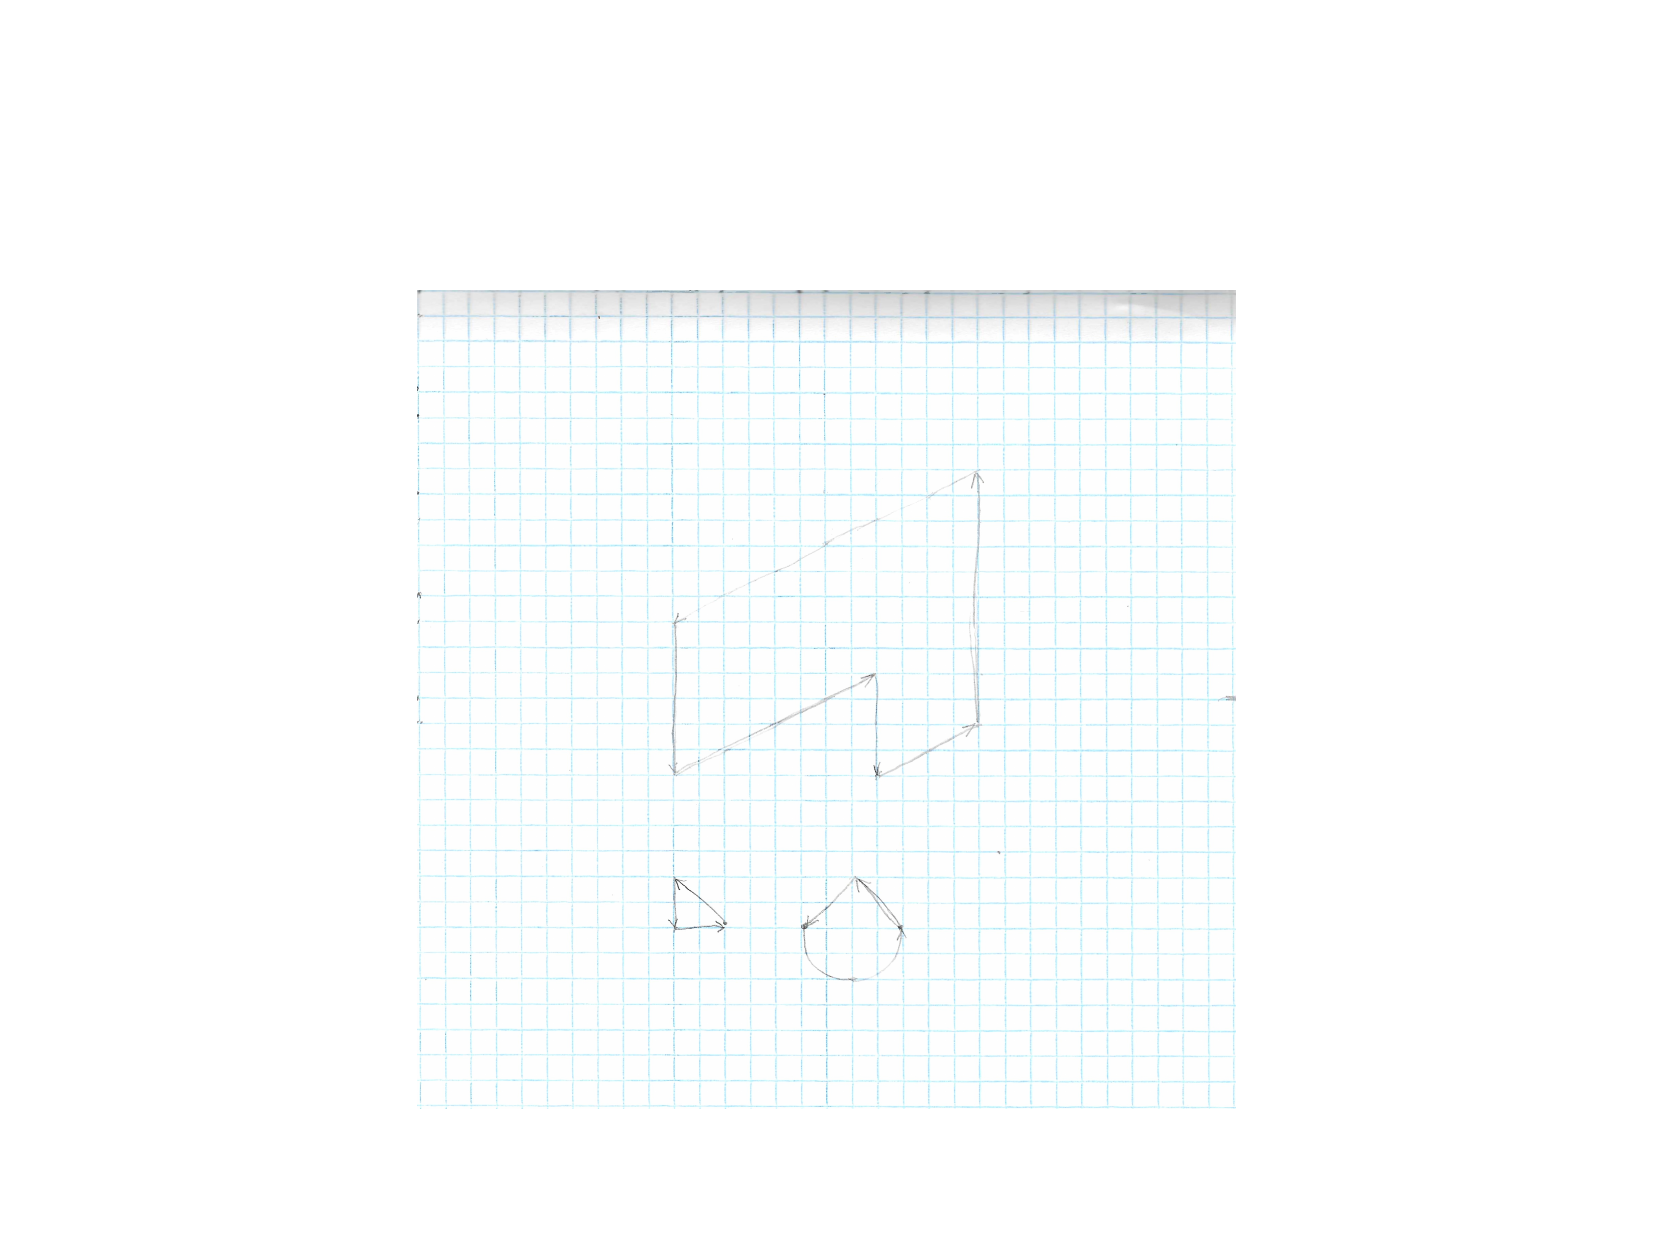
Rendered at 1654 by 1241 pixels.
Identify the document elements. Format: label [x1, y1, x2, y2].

picture [417, 290, 1236, 1109]
